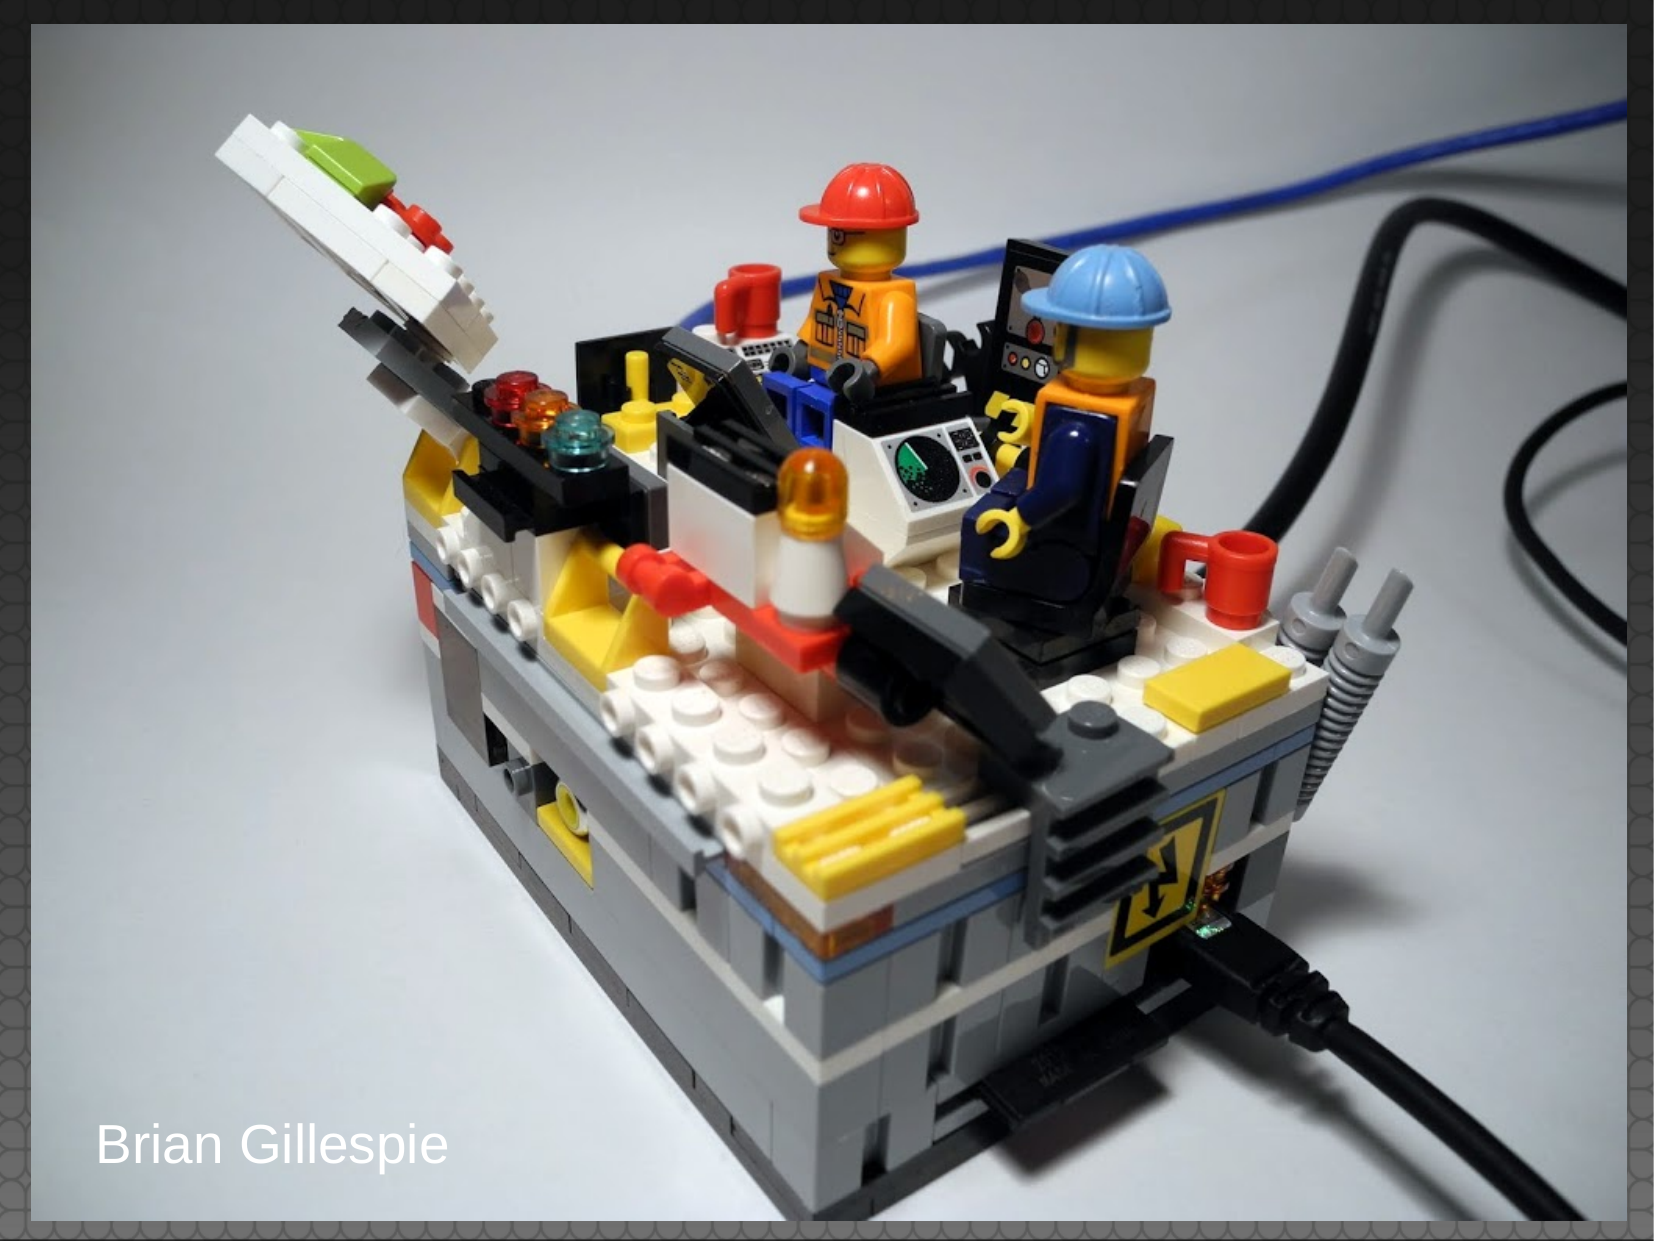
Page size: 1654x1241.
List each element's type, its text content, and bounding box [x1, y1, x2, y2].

picture [0, 0, 1654, 1241]
text_box Brian Gillespie [60, 1113, 496, 1176]
